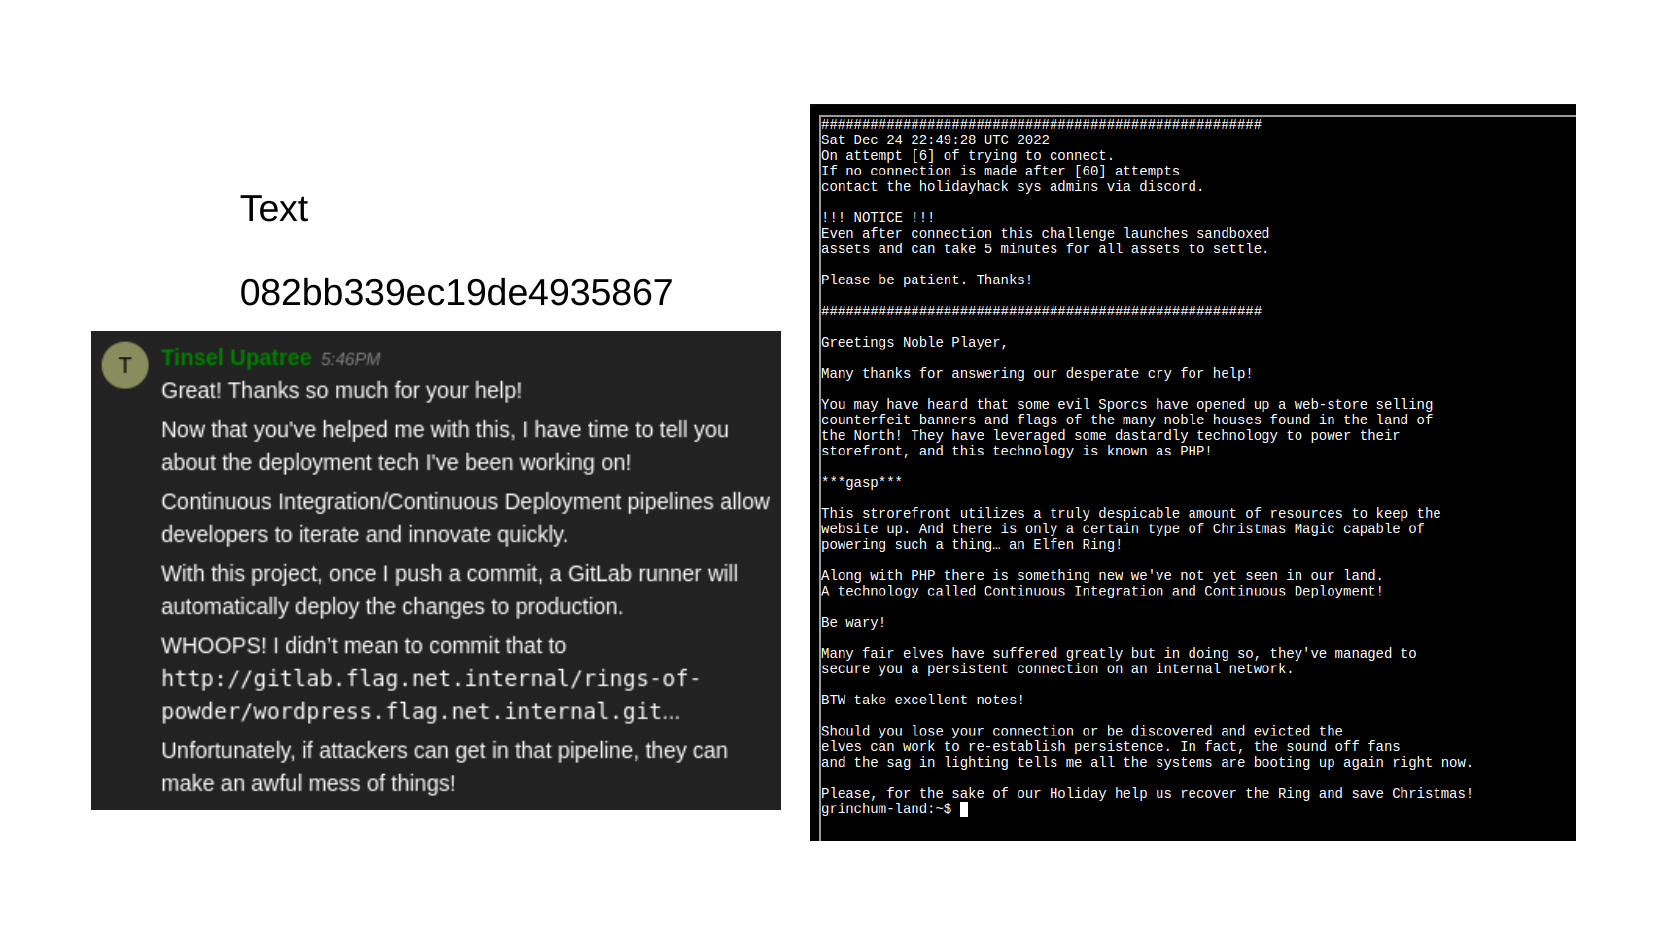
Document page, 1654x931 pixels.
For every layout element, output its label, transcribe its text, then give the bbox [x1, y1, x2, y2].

picture [91, 331, 781, 811]
picture [810, 104, 1576, 841]
text_box Text 082bb339ec19de4935867 [225, 180, 810, 321]
